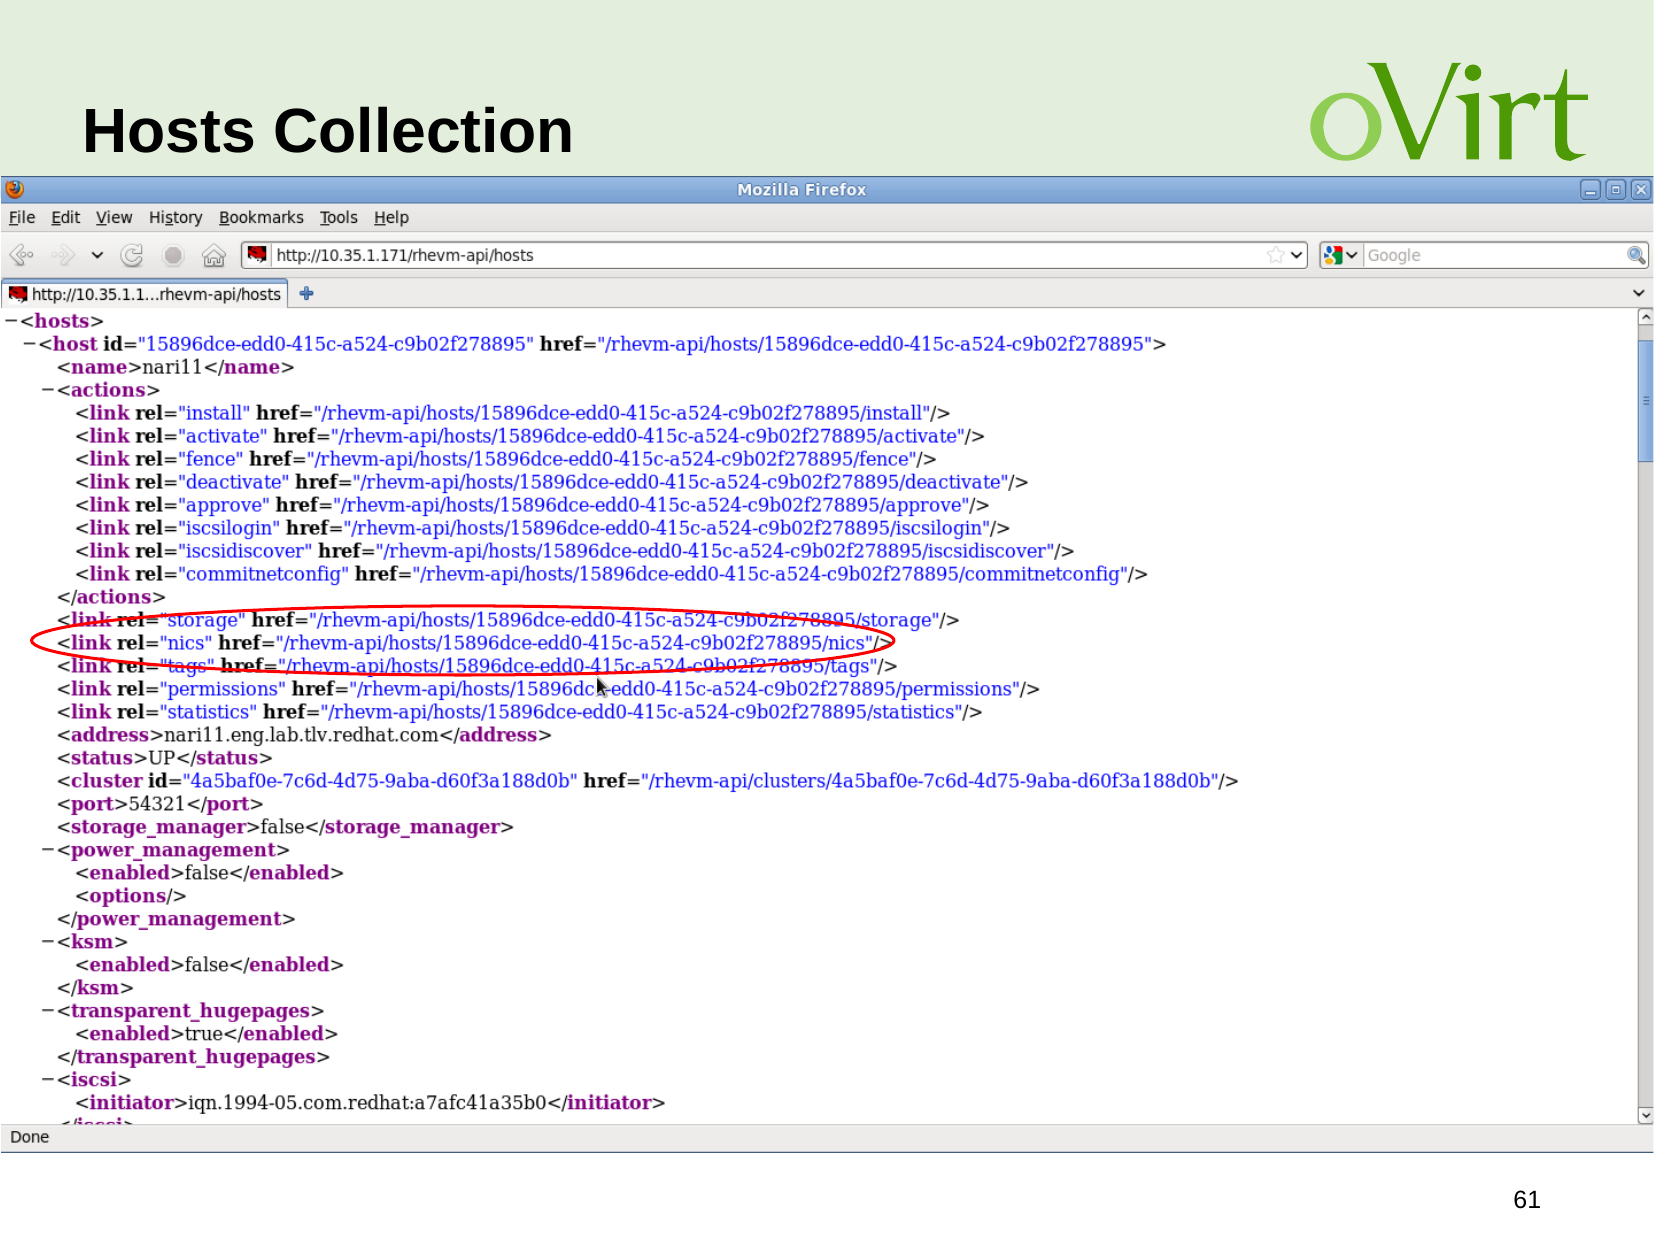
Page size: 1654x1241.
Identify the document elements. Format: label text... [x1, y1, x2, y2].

title Hosts Collection [82, 37, 1571, 176]
picture [1, 176, 1654, 1153]
